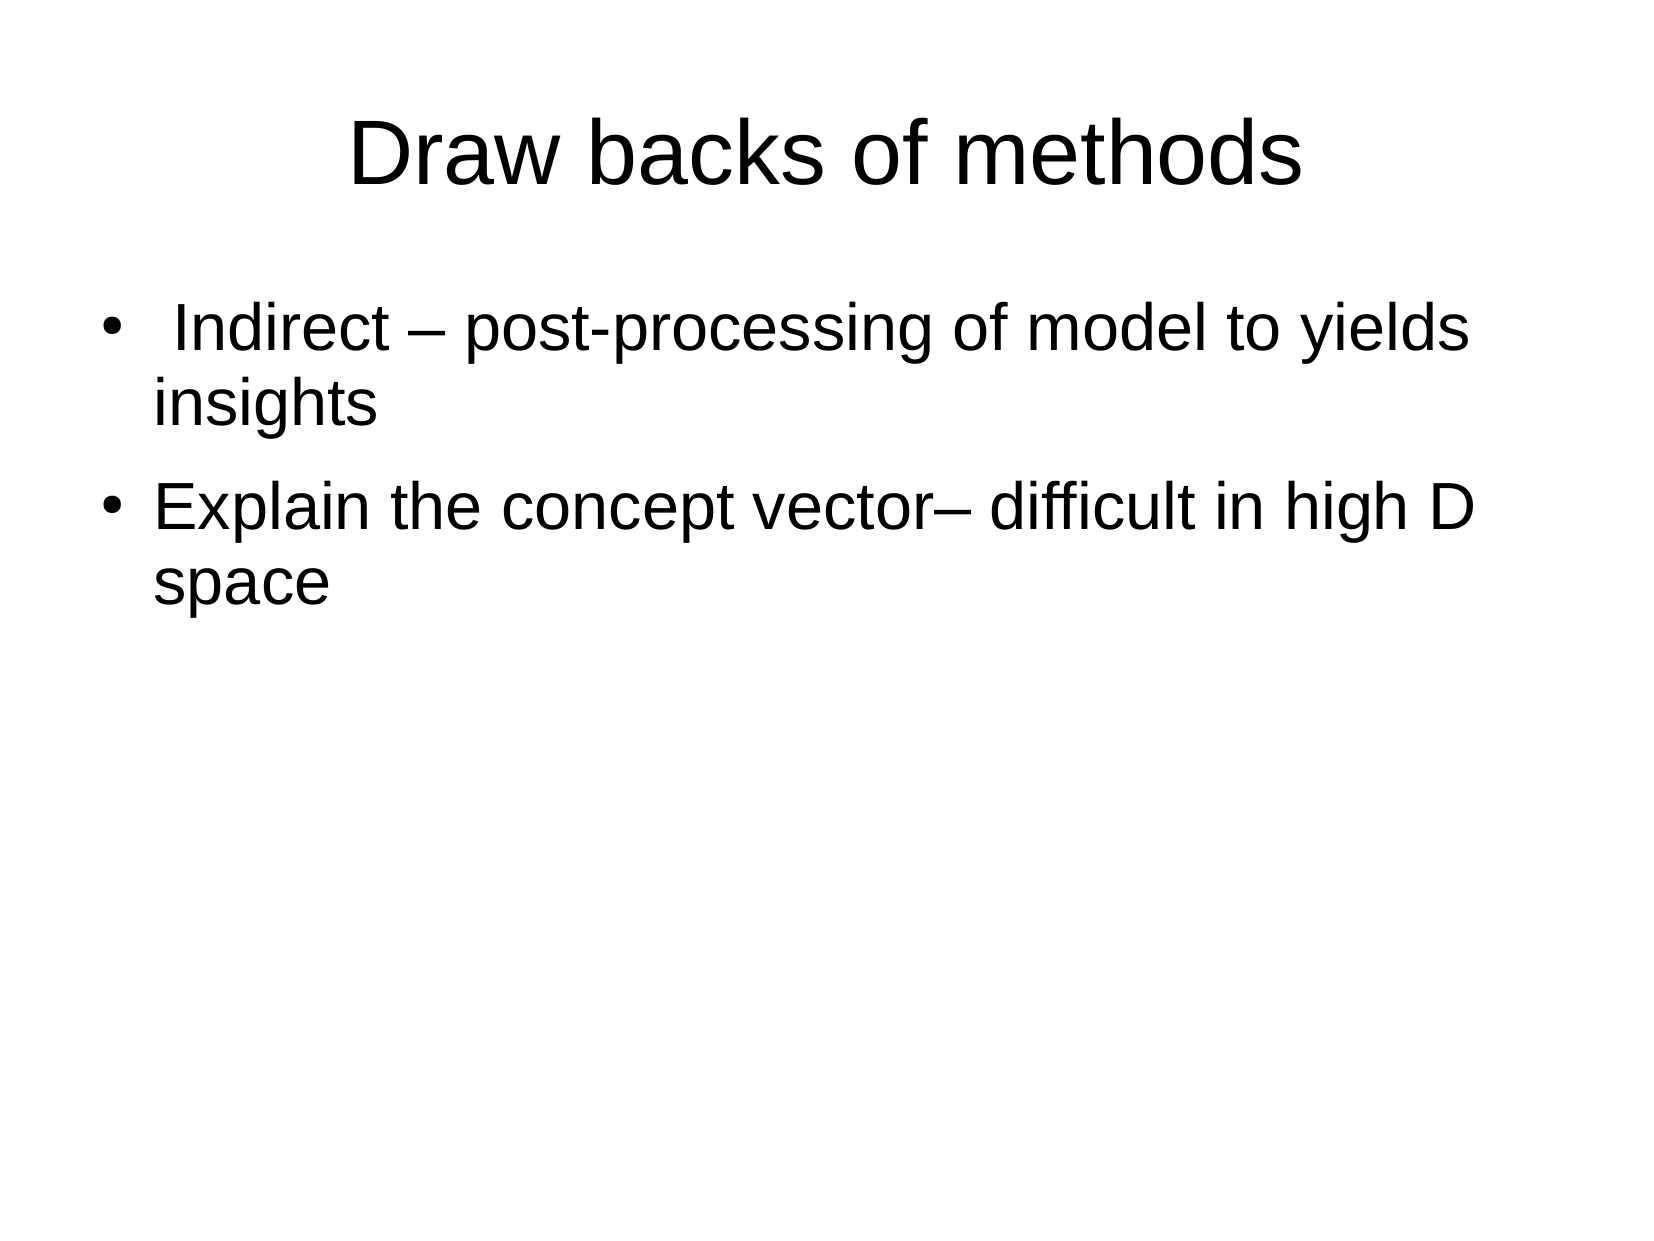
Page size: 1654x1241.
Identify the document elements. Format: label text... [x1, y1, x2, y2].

title Draw backs of methods [82, 49, 1571, 257]
list Indirect – post-processing of model to yields insights Explain the concept vector– difficult in high D space [82, 290, 1571, 1201]
